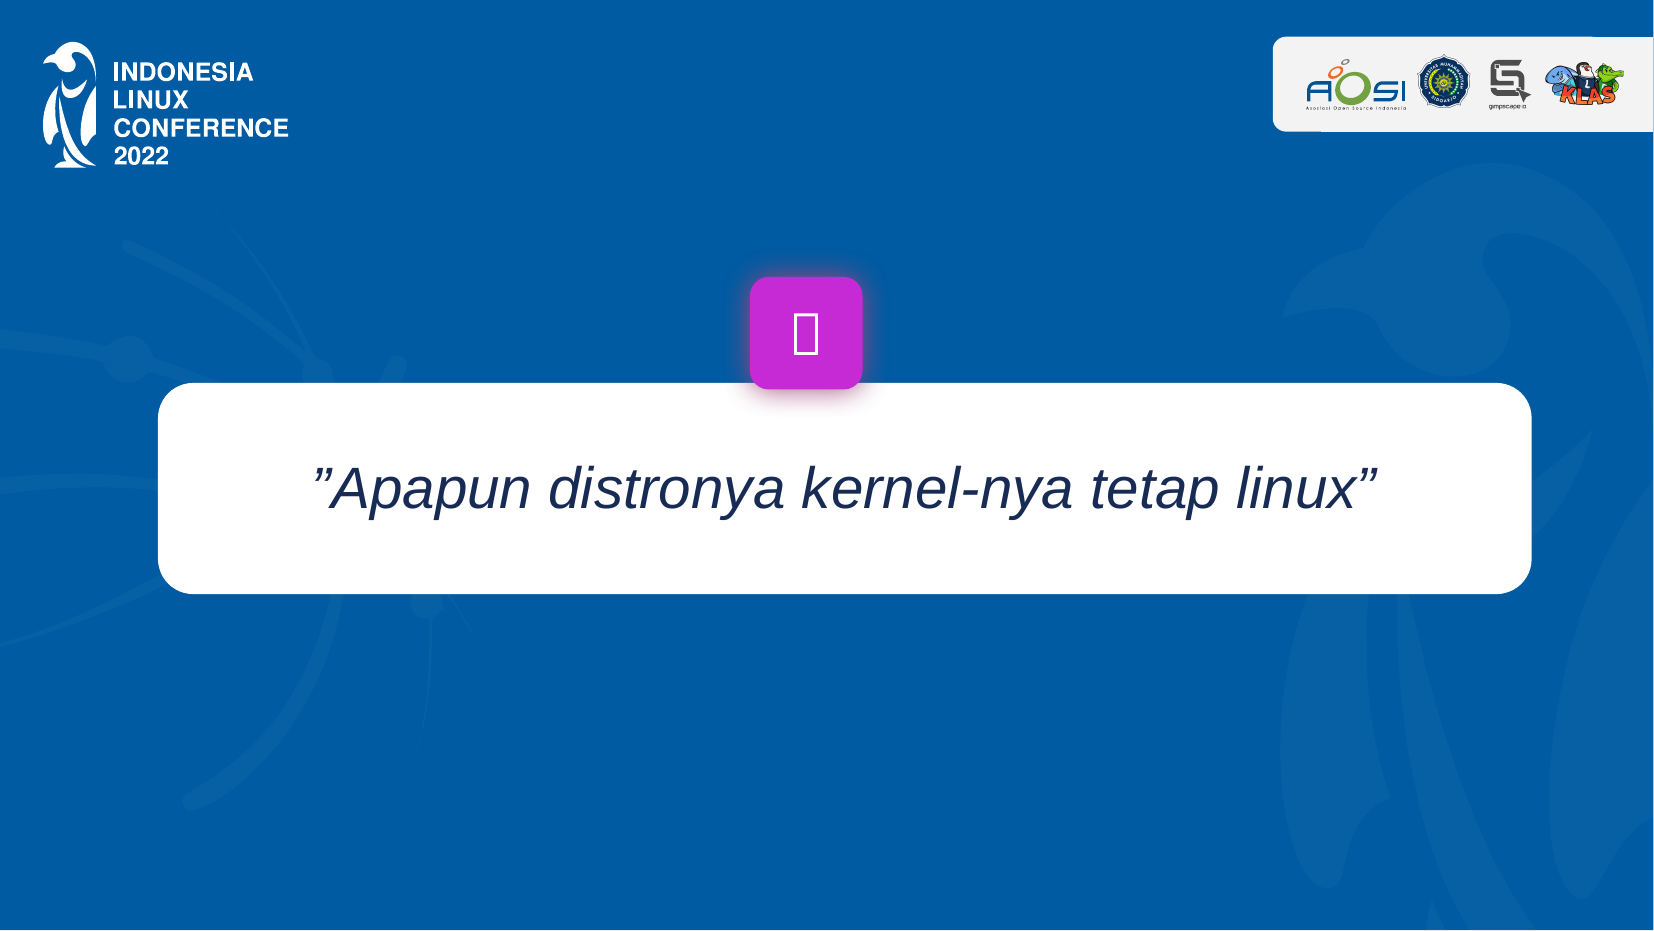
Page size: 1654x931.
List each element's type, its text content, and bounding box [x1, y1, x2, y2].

picture [1545, 62, 1624, 105]
text_box ”Apapun distronya kernel-nya tetap linux” [157, 382, 1532, 595]
picture [1417, 54, 1471, 108]
text_box 📜 [749, 276, 863, 390]
